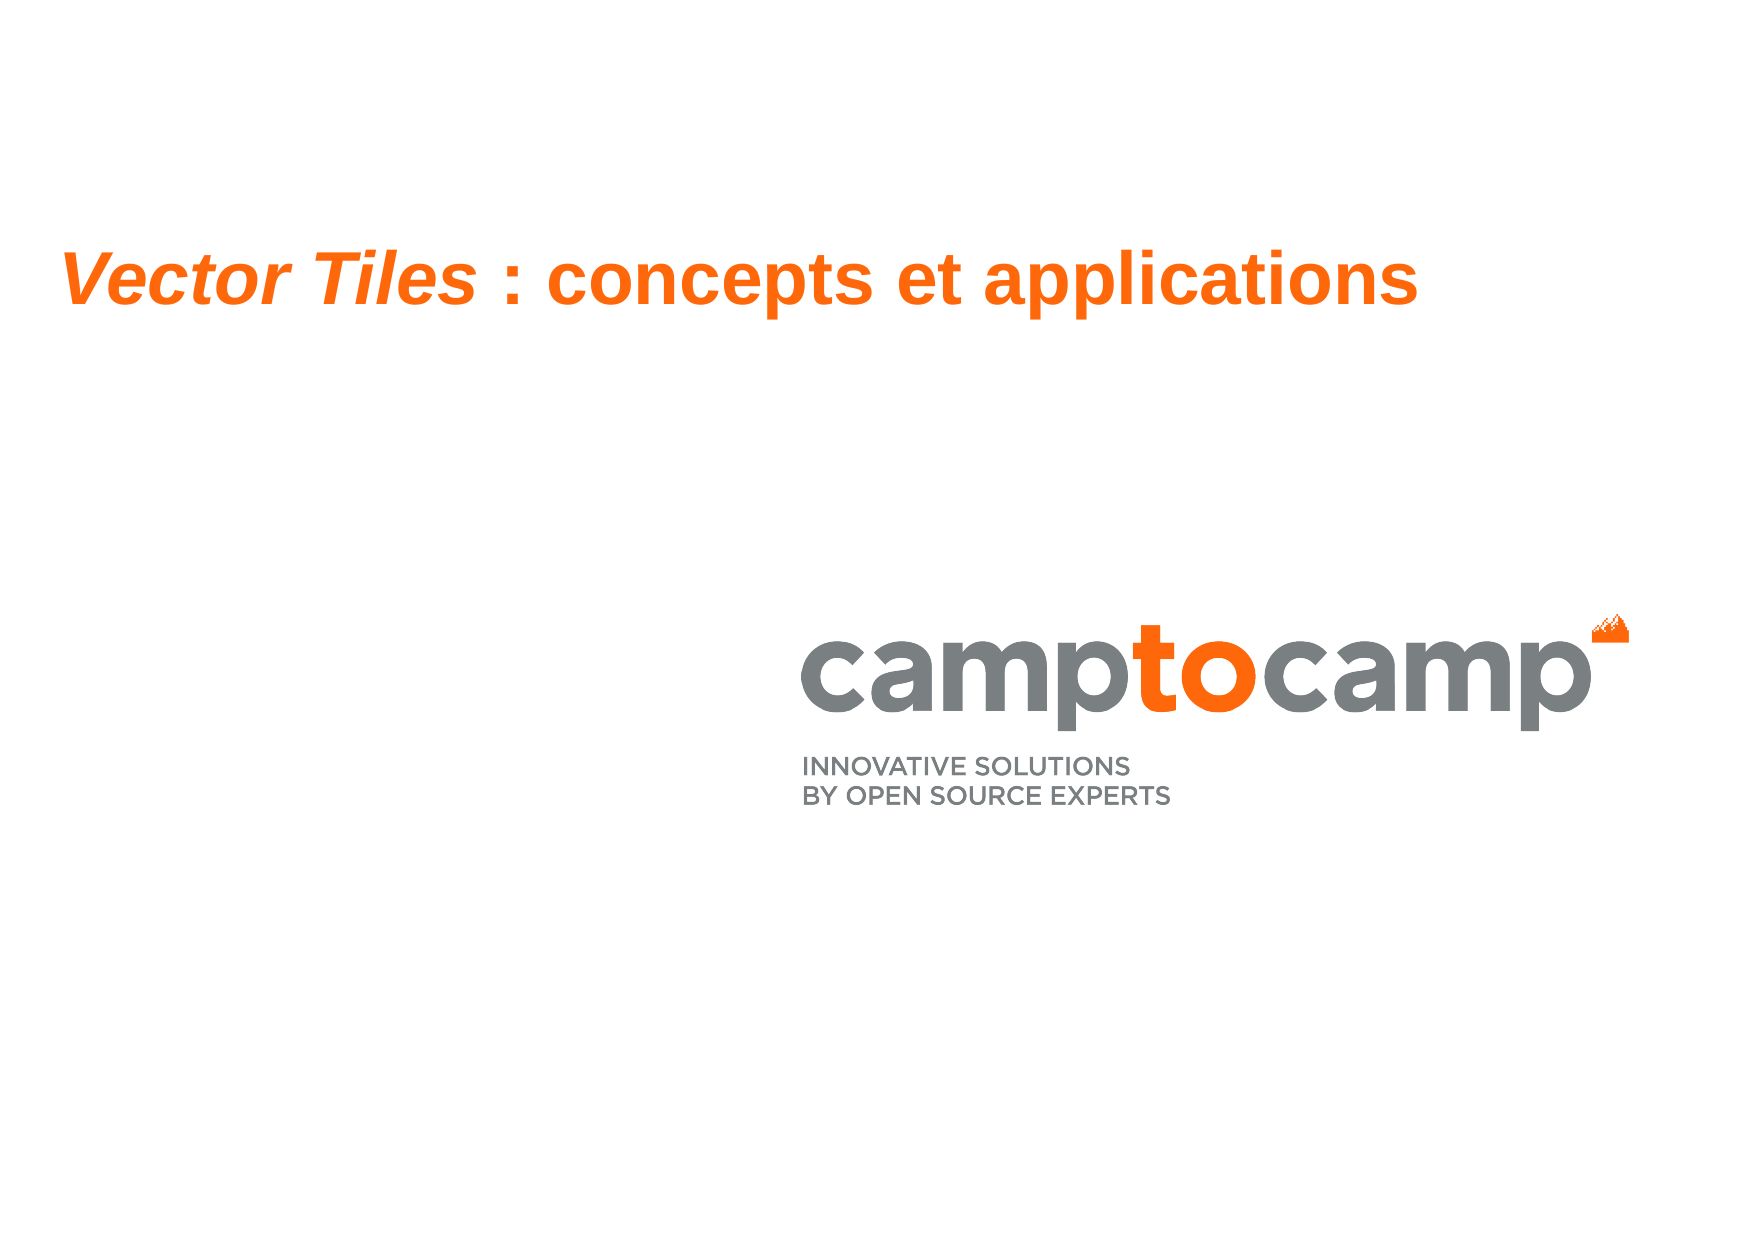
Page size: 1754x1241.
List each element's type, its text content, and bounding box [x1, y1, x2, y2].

title Vector Tiles : concepts et applications [59, 236, 1695, 414]
picture [801, 614, 1629, 805]
